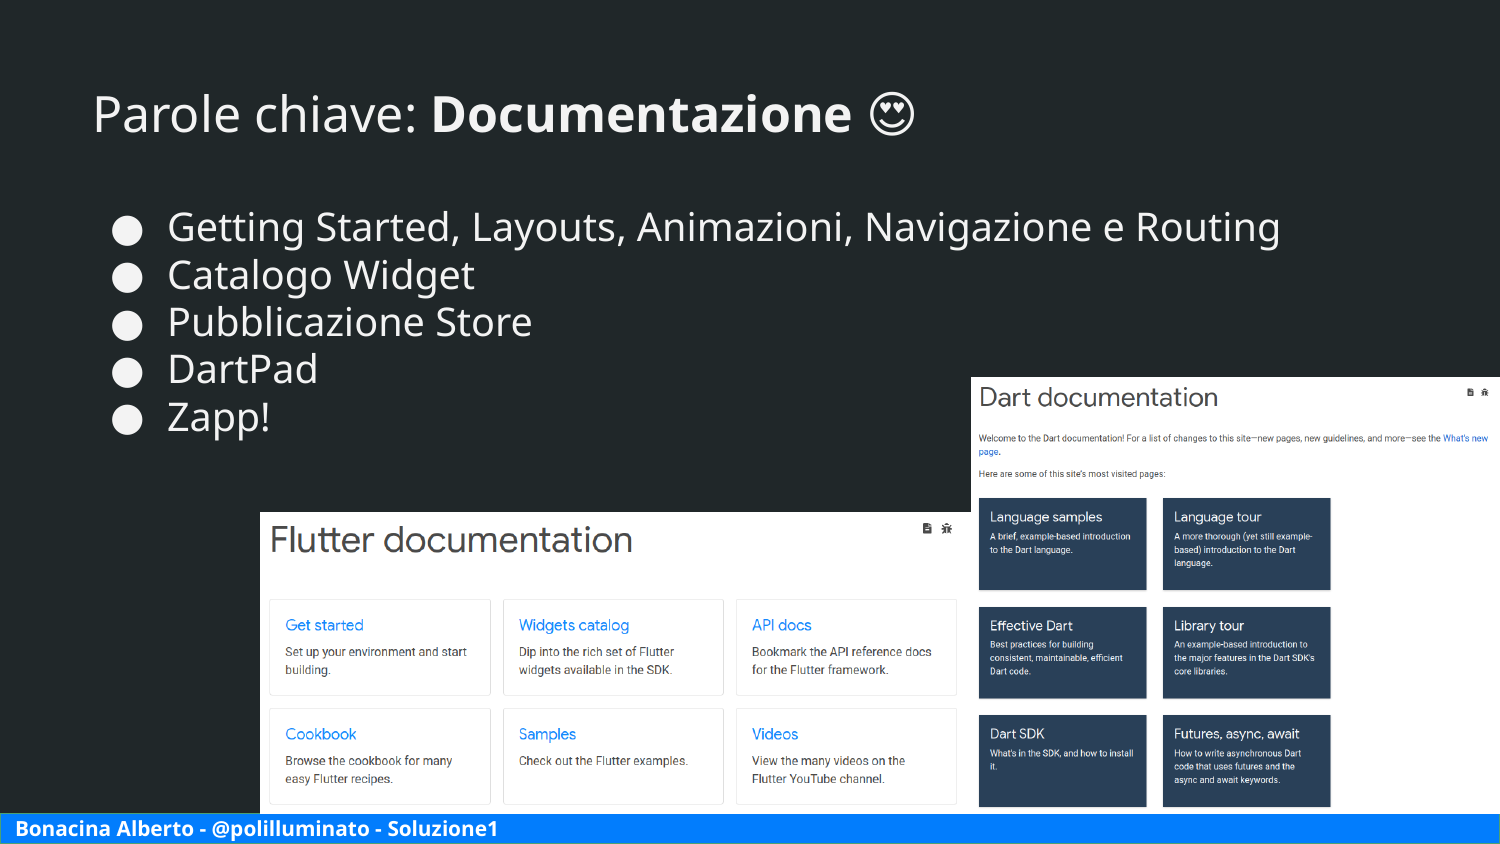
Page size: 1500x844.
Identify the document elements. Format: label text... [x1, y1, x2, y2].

text_box Bonacina Alberto - @polilluminato - Soluzione1 [0, 800, 1500, 844]
text_box Getting Started, Layouts, Animazioni, Navigazione e Routing Catalogo Widget Pubblicazione Store DartPad Zapp! [77, 187, 1423, 455]
text_box Parole chiave: Documentazione 😍 [77, 67, 1055, 159]
picture [260, 377, 1500, 814]
